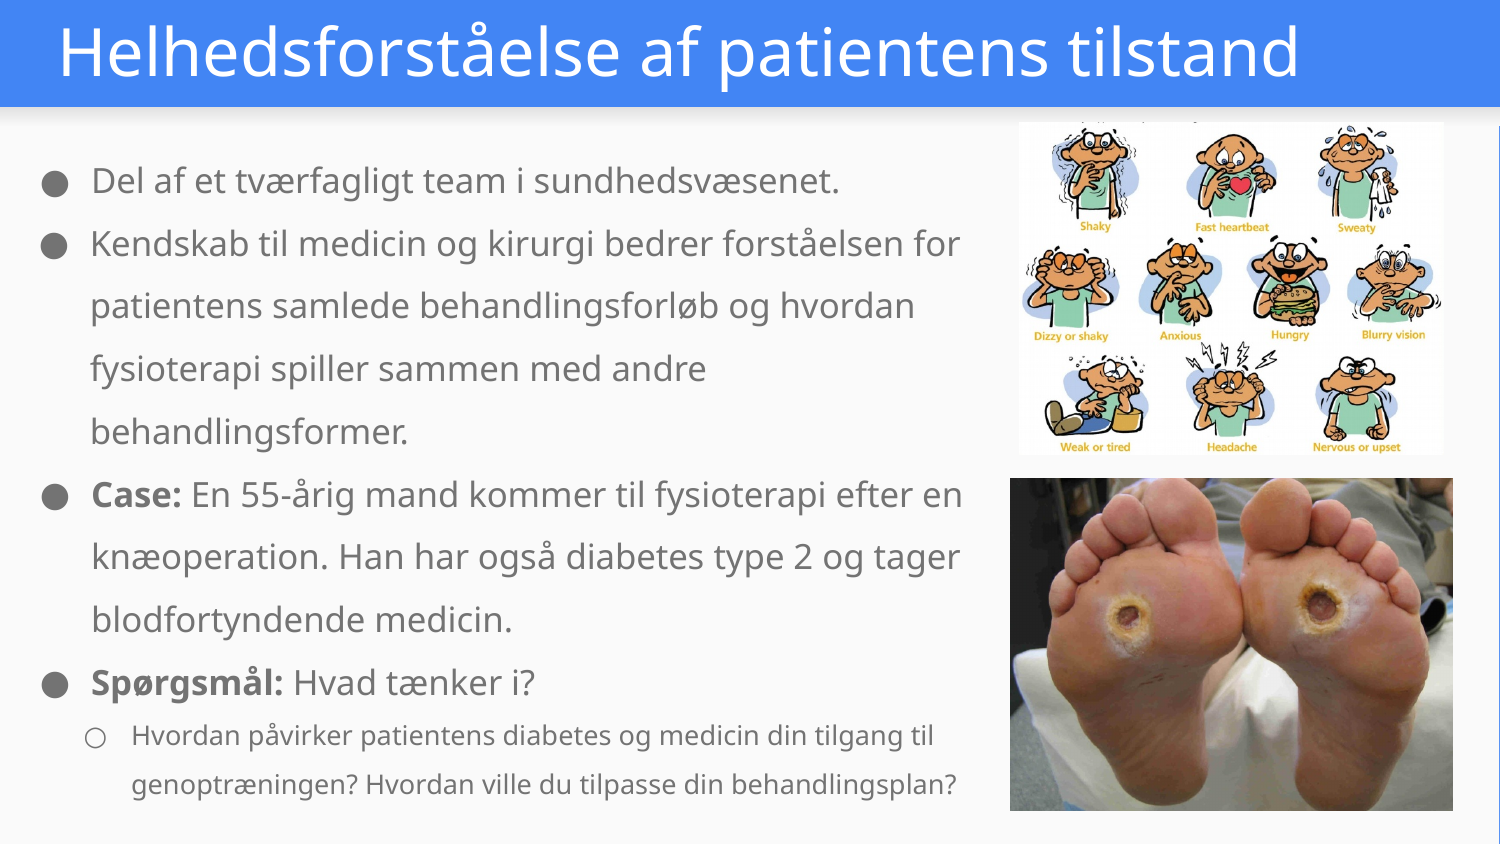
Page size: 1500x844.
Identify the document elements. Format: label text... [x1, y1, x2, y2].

picture [1010, 478, 1453, 811]
list Del af et tværfagligt team i sundhedsvæsenet. Kendskab til medicin og kirurgi bedrer forståelsen for patientens samlede behandlingsforløb og hvordan fysioterapi spiller sammen med andre behandlingsformer. Case: En 55-årig mand kommer til fysioterapi efter en knæoperation. Han har også diabetes type 2 og tager blodfortyndende medicin. Spørgsmål: Hvad tænker i? Hvordan påvirker patientens diabetes og medicin din tilgang til genoptræningen? Hvordan ville du tilpasse din behandlingsplan? [6, 122, 989, 827]
title Helhedsforståelse af patientens tilstand [42, 0, 1491, 99]
picture [1019, 122, 1444, 455]
